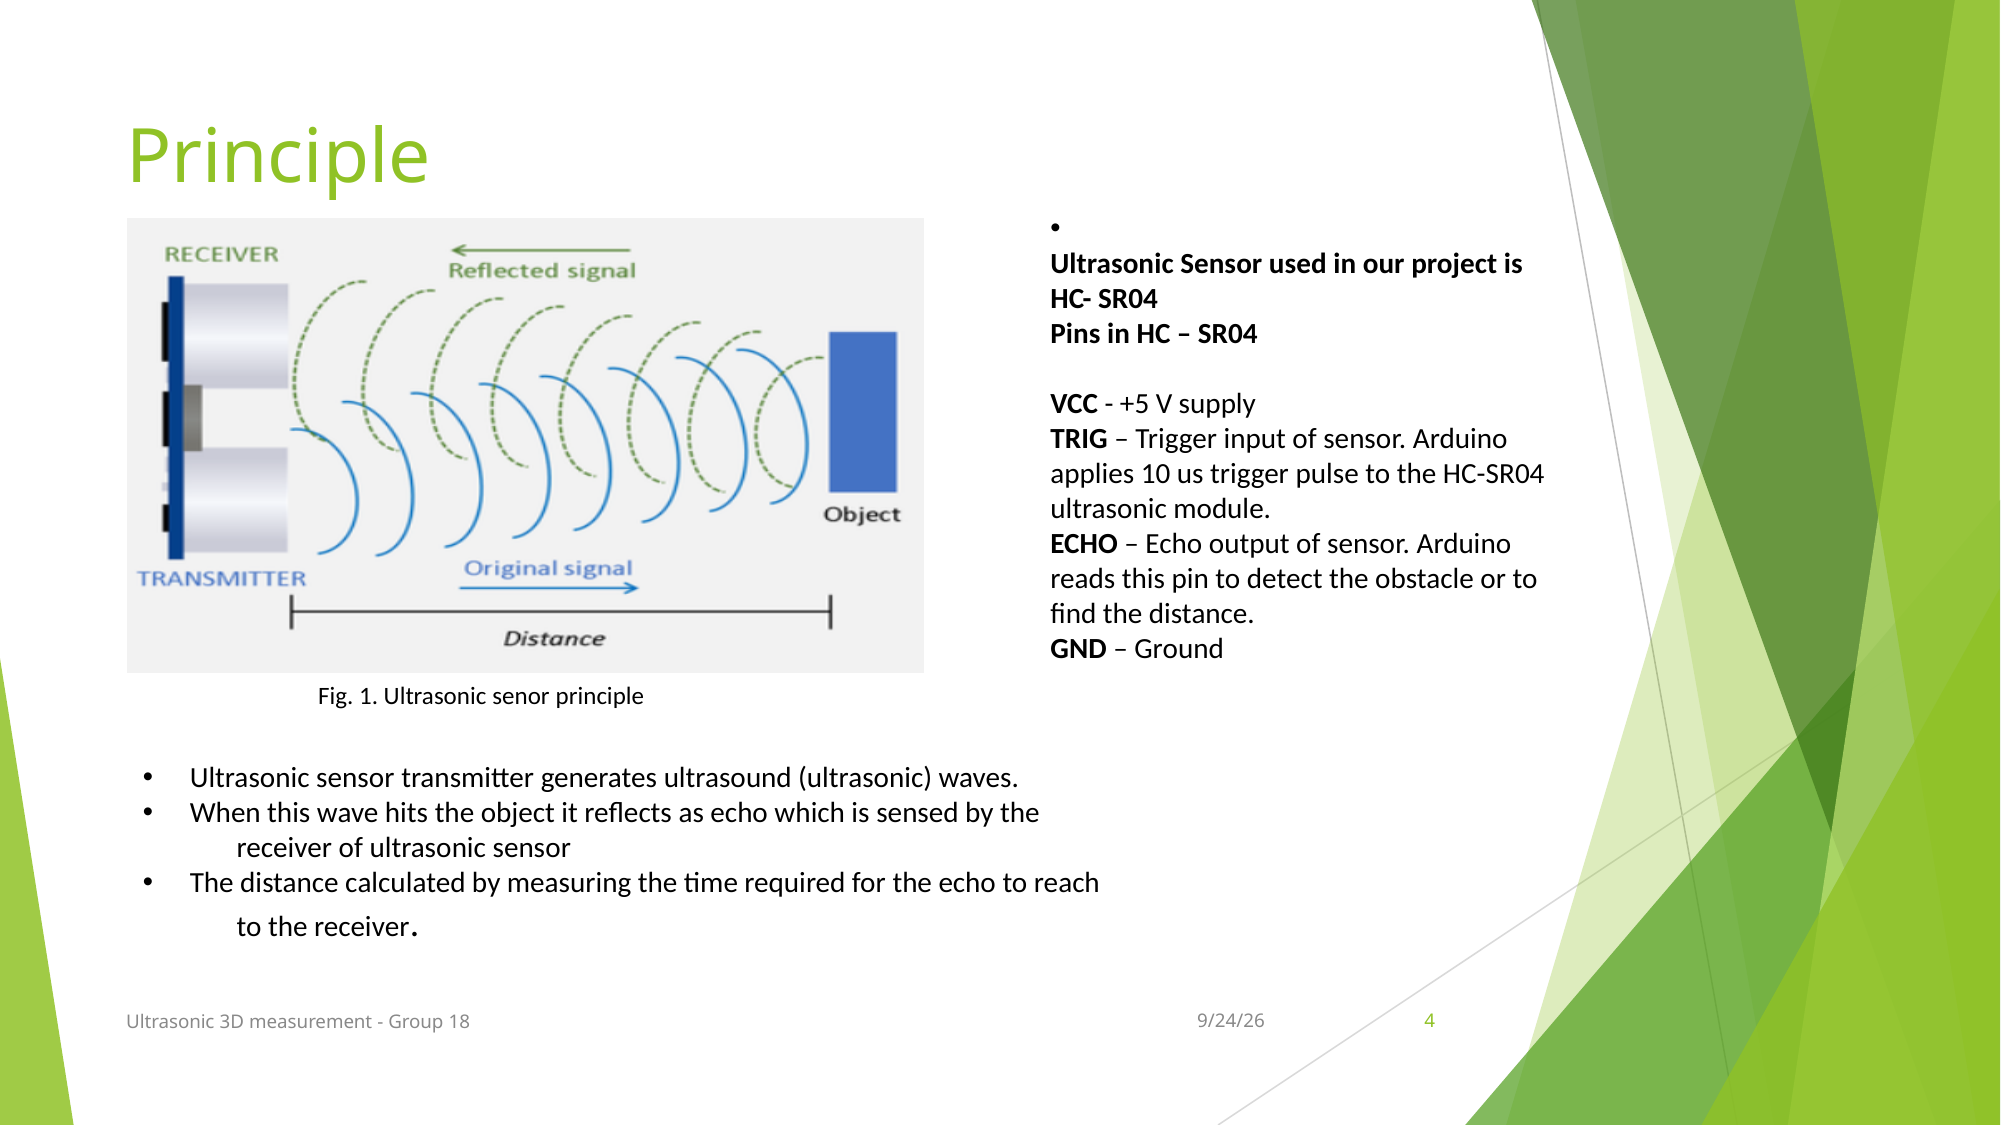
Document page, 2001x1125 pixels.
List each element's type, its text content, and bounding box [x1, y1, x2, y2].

text_box Ultrasonic sensor transmitter generates ultrasound (ultrasonic) waves. When this wave hits the object it reflects as echo which is sensed by the receiver of ultrasonic sensor The distance calculated by measuring the time required for the echo to reach to the receiver. [128, 751, 1128, 951]
text_box Fig. 1. Ultrasonic senor principle [303, 671, 1036, 718]
text_box Ultrasonic 3D measurement - Group 18 [111, 991, 1145, 1051]
text_box 2/5/2019 [1181, 991, 1332, 1051]
text_box Ultrasonic Sensor used in our project is HC- SR04 Pins in HC – SR04 VCC - +5 V supply TRIG – Trigger input of sensor. Arduino applies 10 us trigger pulse to the HC-SR04 ultrasonic module. ECHO – Echo output of sensor. Arduino reads this pin to detect the obstacle or to find the distance. GND – Ground [1035, 202, 1567, 748]
picture [127, 317, 924, 673]
text_box Principle [111, 99, 1522, 317]
text_box [1409, 991, 1522, 1051]
